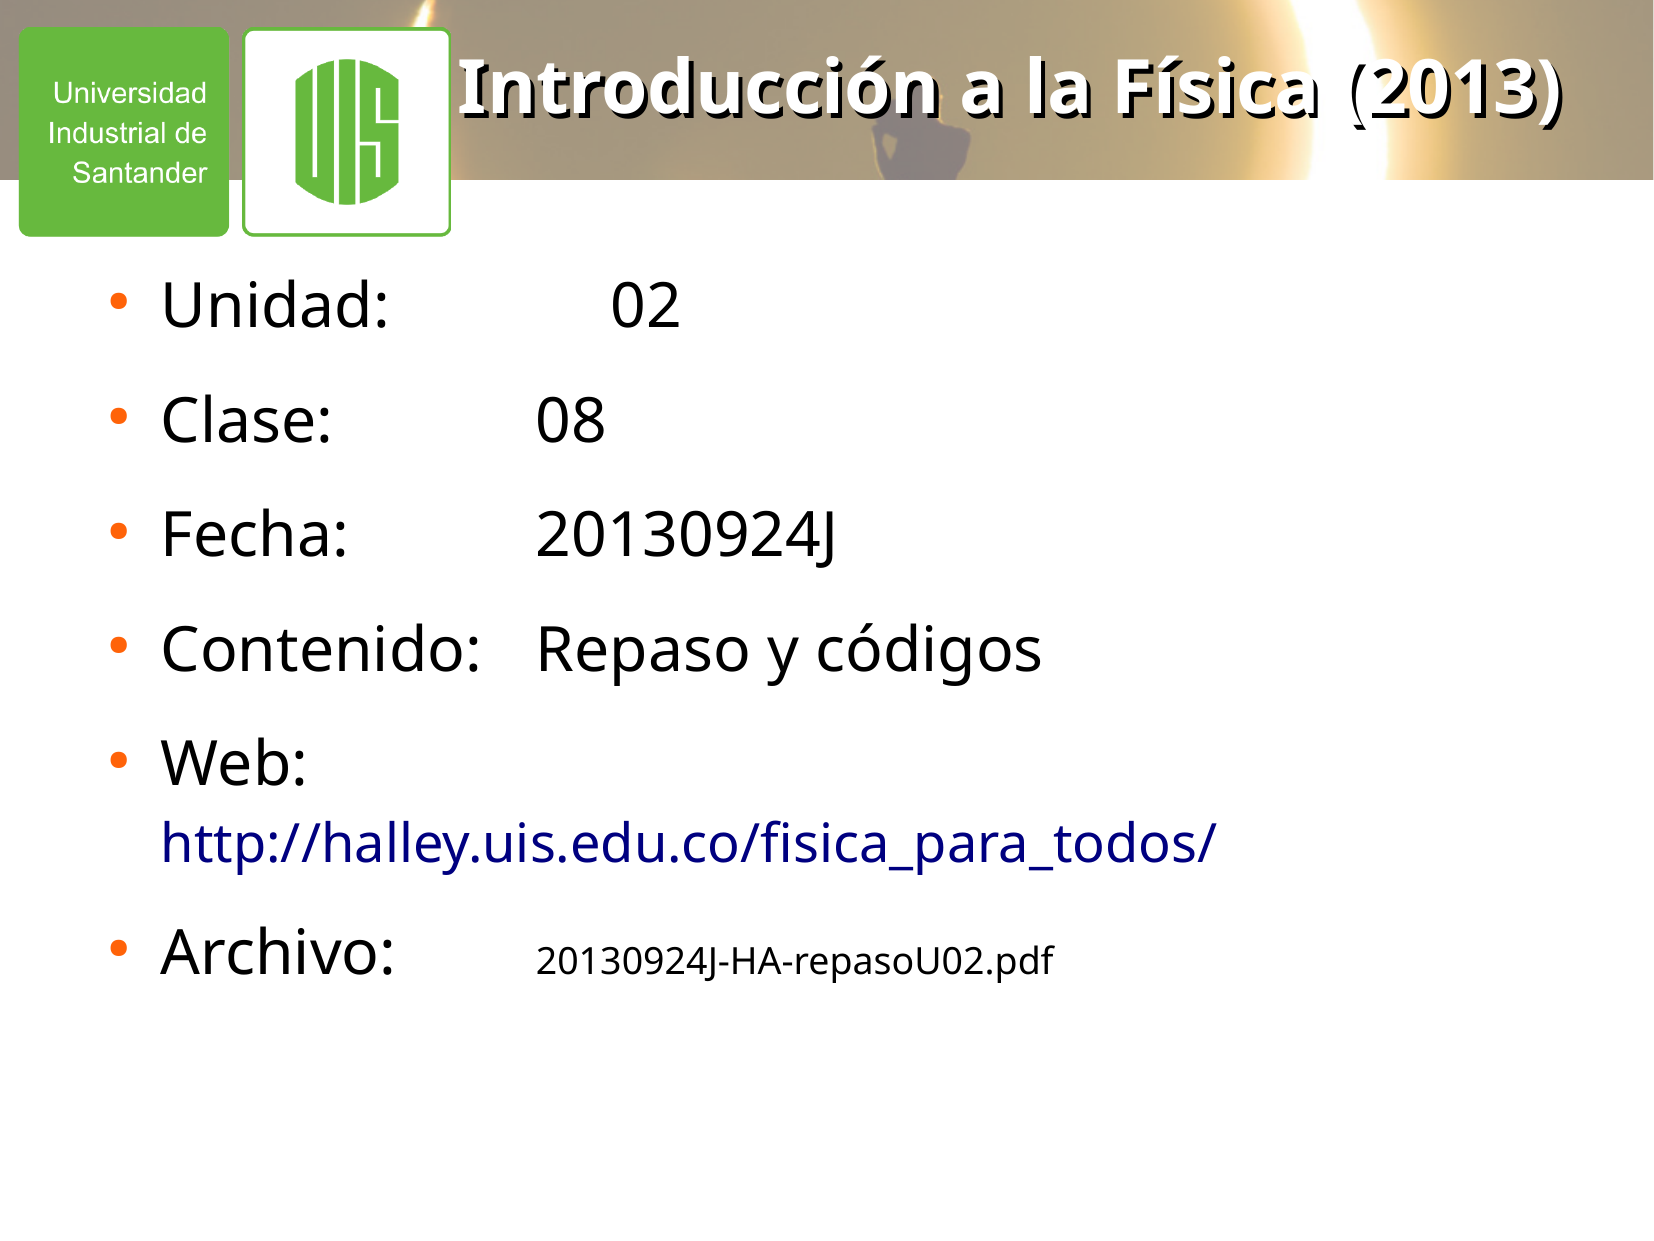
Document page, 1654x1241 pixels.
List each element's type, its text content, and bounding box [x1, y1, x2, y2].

picture [0, 0, 1654, 237]
title Introducción a la Física (2013) [75, 19, 1564, 151]
list Unidad: 02 Clase: 08 Fecha: 20130924J Contenido: Repaso y códigos Web: http://halley.uis.edu.co/fisica_para_todos/ Archivo: 20130924J-HA-repasoU02.pdf [90, 261, 1576, 1141]
